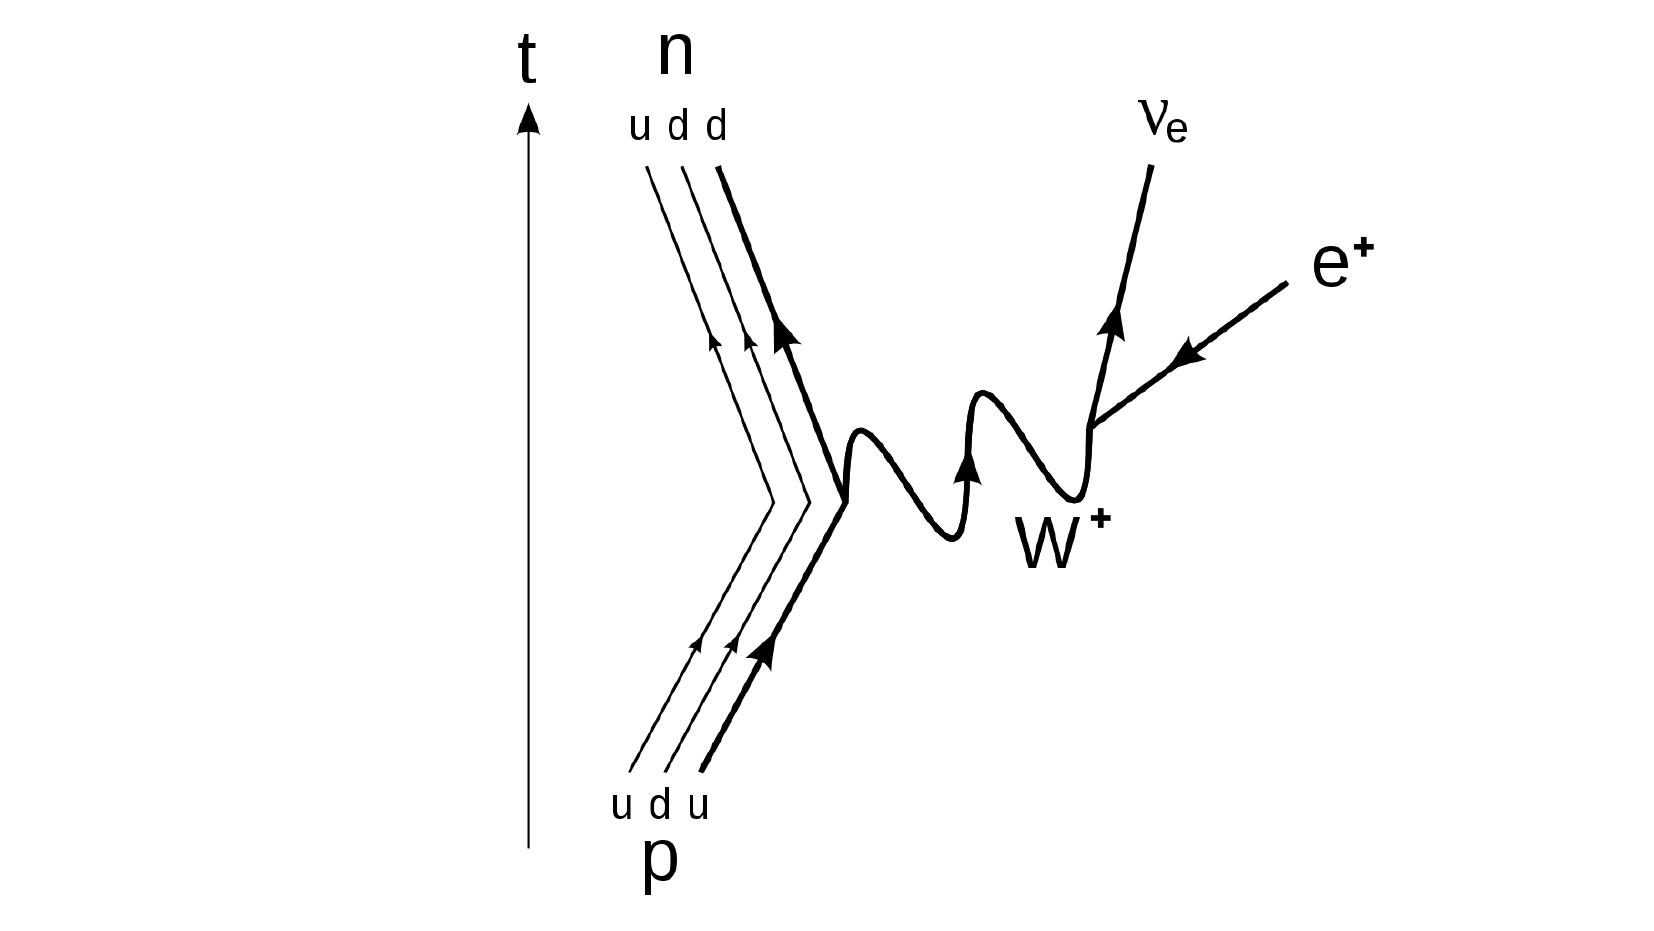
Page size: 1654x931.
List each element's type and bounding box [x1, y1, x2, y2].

picture [468, 0, 1400, 923]
